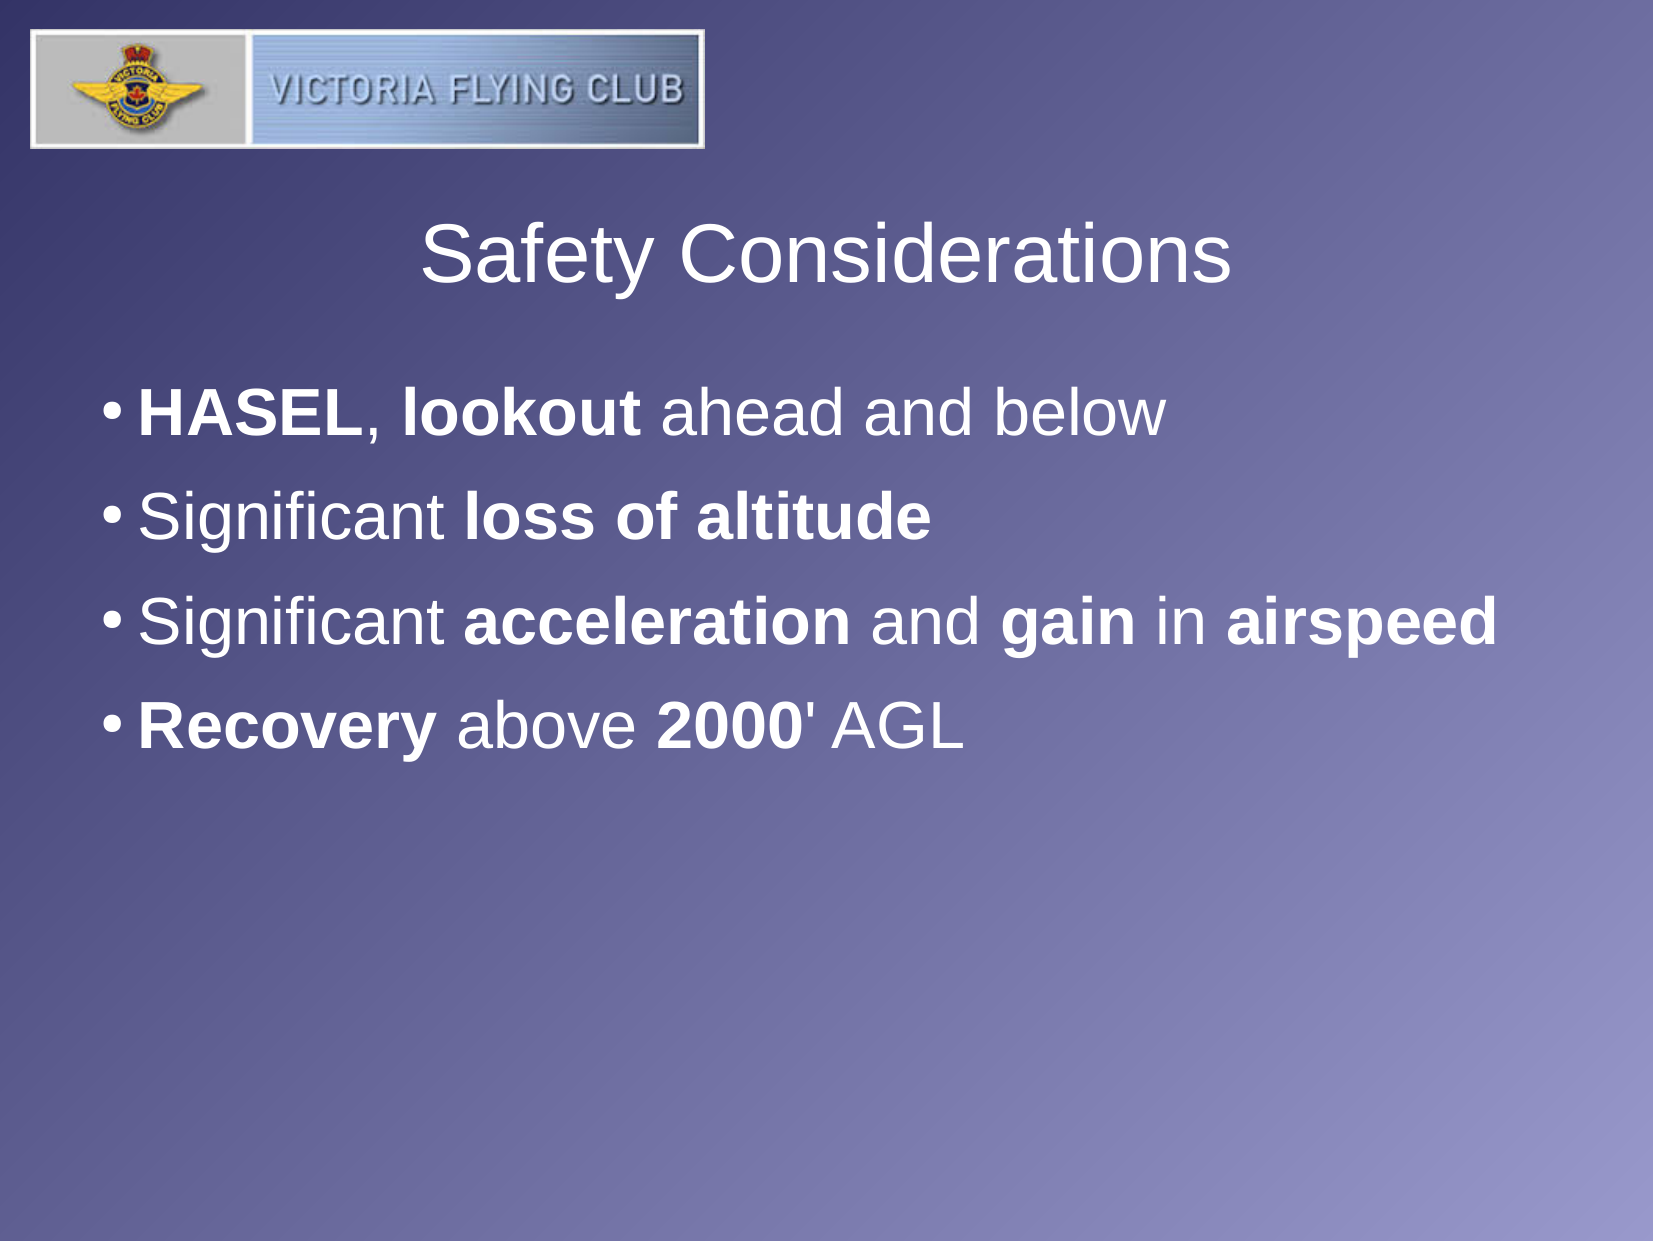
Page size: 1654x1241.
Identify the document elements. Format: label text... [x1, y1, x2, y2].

picture [30, 29, 705, 149]
title Safety Considerations [82, 150, 1571, 358]
list HASEL, lookout ahead and below Significant loss of altitude Significant acceleration and gain in airspeed Recovery above 2000' AGL [82, 375, 1571, 1095]
